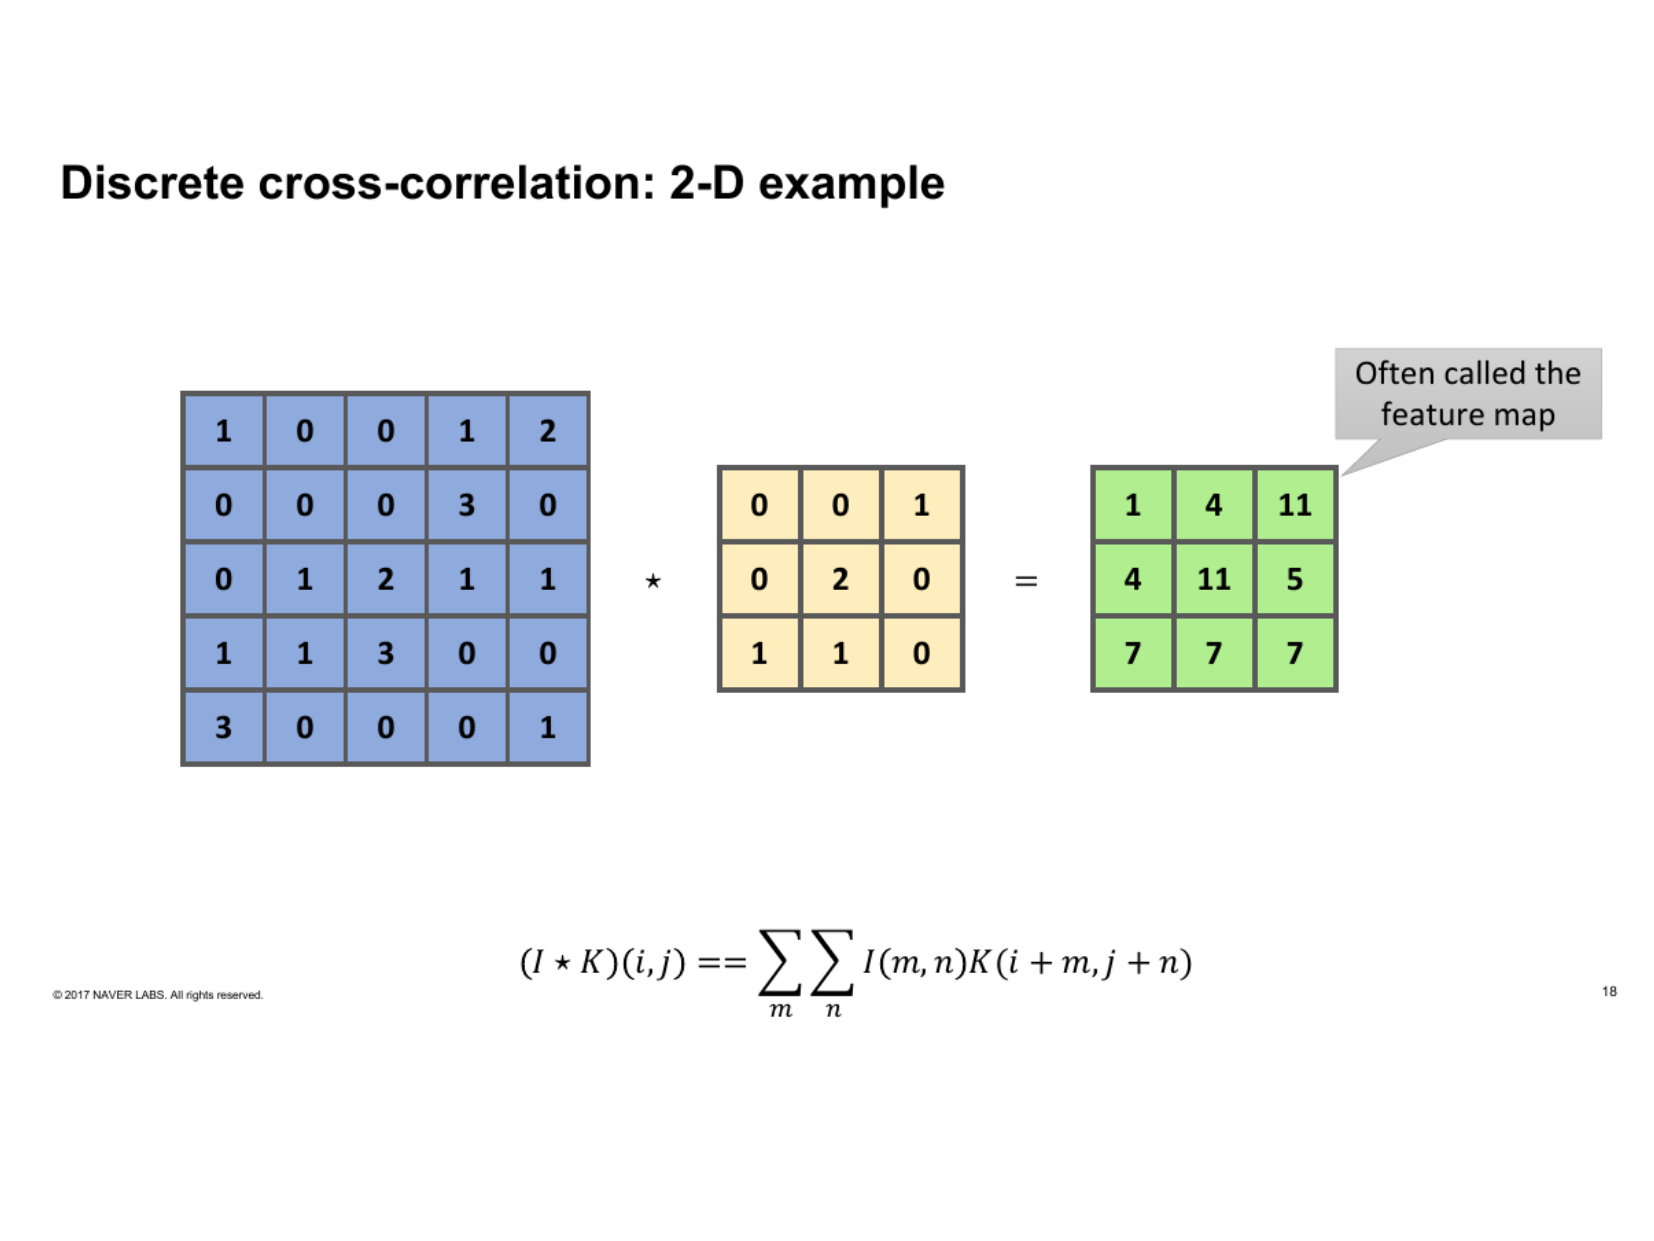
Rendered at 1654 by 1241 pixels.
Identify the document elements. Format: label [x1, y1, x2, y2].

picture [2, 115, 1654, 1043]
